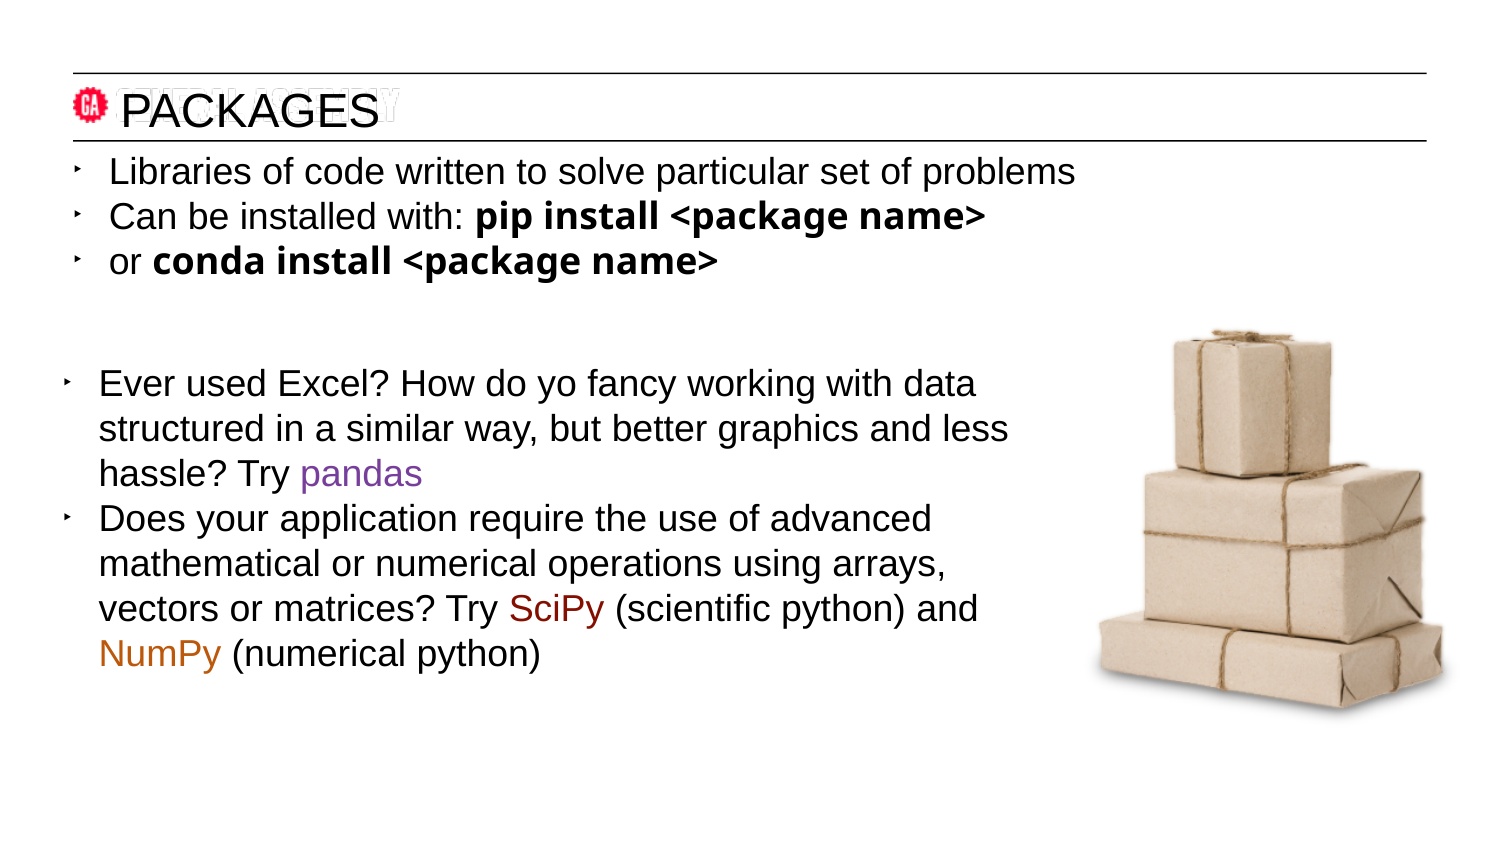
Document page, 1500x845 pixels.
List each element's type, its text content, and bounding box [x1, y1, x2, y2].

text_box Libraries of code written to solve particular set of problems Can be installed with: pip install <package name> or conda install <package name> [73, 146, 1427, 309]
picture [1083, 326, 1460, 728]
picture [73, 87, 120, 123]
text_box PACKAGES [120, 79, 1011, 129]
text_box Ever used Excel? How do yo fancy working with data structured in a similar way, but better graphics and less hassle? Try pandas Does your application require the use of advanced mathematical or numerical operations using arrays, vectors or matrices? Try SciPy (scientific python) and NumPy (numerical python) [63, 314, 1030, 742]
